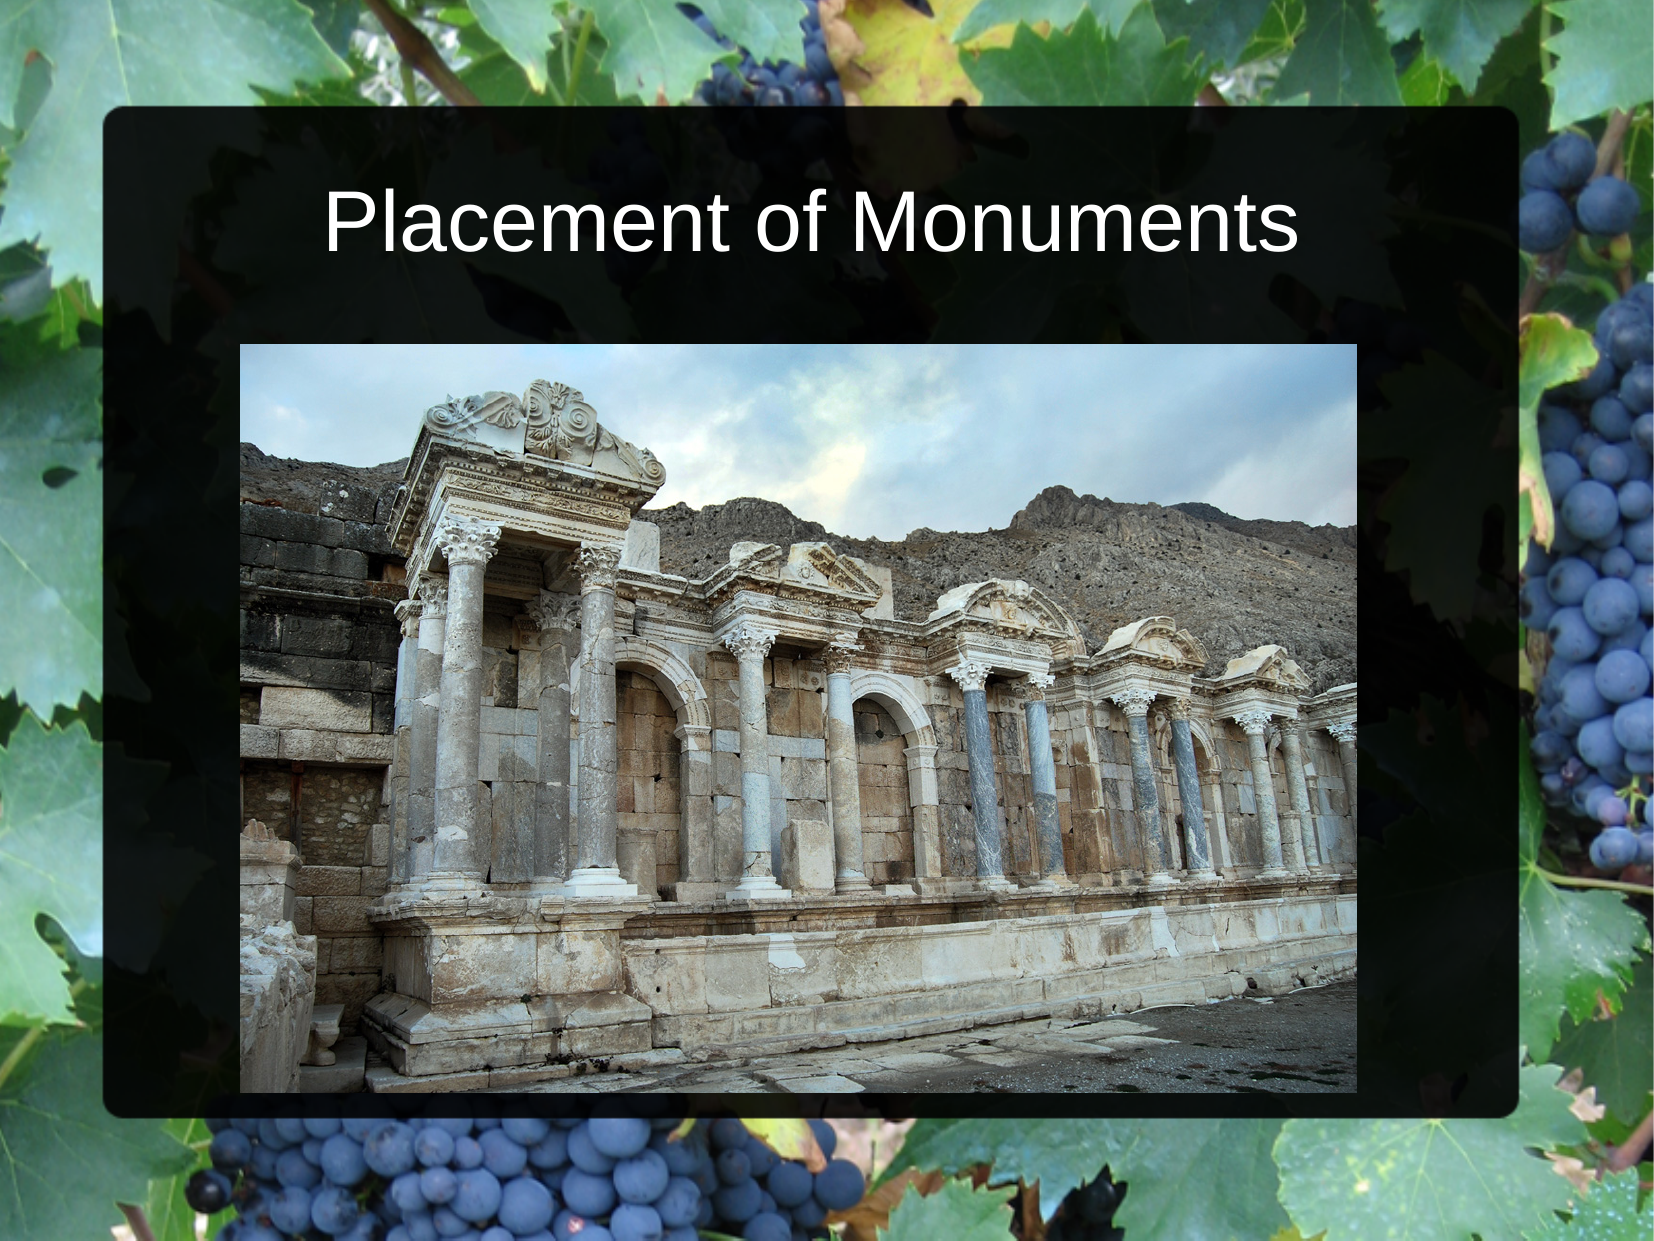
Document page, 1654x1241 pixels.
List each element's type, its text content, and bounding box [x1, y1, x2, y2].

title Placement of Monuments [118, 117, 1506, 325]
picture [0, 0, 1654, 1241]
